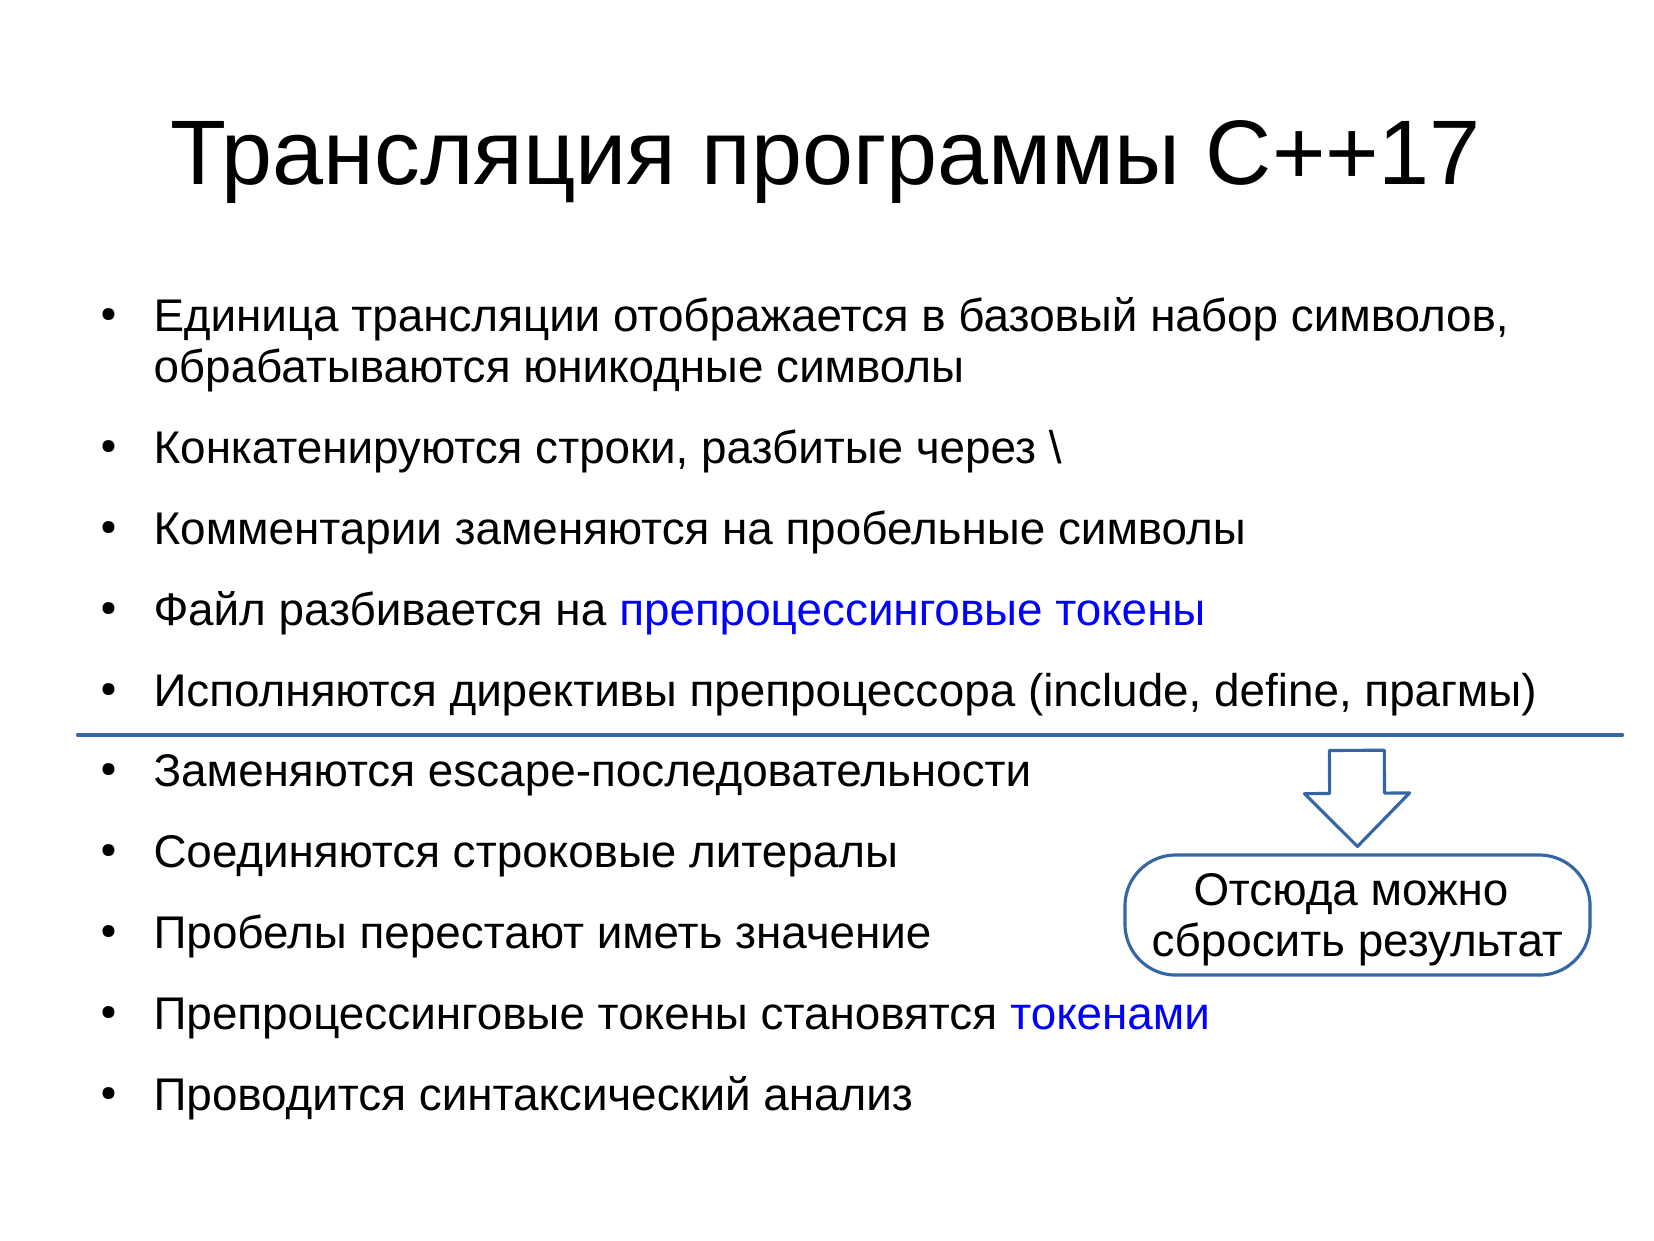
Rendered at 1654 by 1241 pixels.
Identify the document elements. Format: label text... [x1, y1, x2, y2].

title Трансляция программы С++17 [82, 49, 1571, 257]
list Единица трансляции отображается в базовый набор символов, обрабатываются юникодные символы Конкатенируются строки, разбитые через \ Комментарии заменяются на пробельные символы Файл разбивается на препроцессинговые токены Исполняются директивы препроцессора (include, define, прагмы) Заменяются escape-последовательности Соединяются строковые литералы Пробелы перестают иметь значение Препроцессинговые токены становятся токенами Проводится синтаксический анализ [82, 290, 1571, 734]
text_box [1304, 750, 1410, 847]
list Единица трансляции отображается в базовый набор символов, обрабатываются юникодные символы Конкатенируются строки, разбитые через \ Комментарии заменяются на пробельные символы Файл разбивается на препроцессинговые токены Исполняются директивы препроцессора (include, define, прагмы) Заменяются escape-последовательности Соединяются строковые литералы Пробелы перестают иметь значение Препроцессинговые токены становятся токенами Проводится синтаксический анализ [82, 736, 1571, 1141]
text_box Отсюда можно сбросить результат [1125, 855, 1591, 976]
